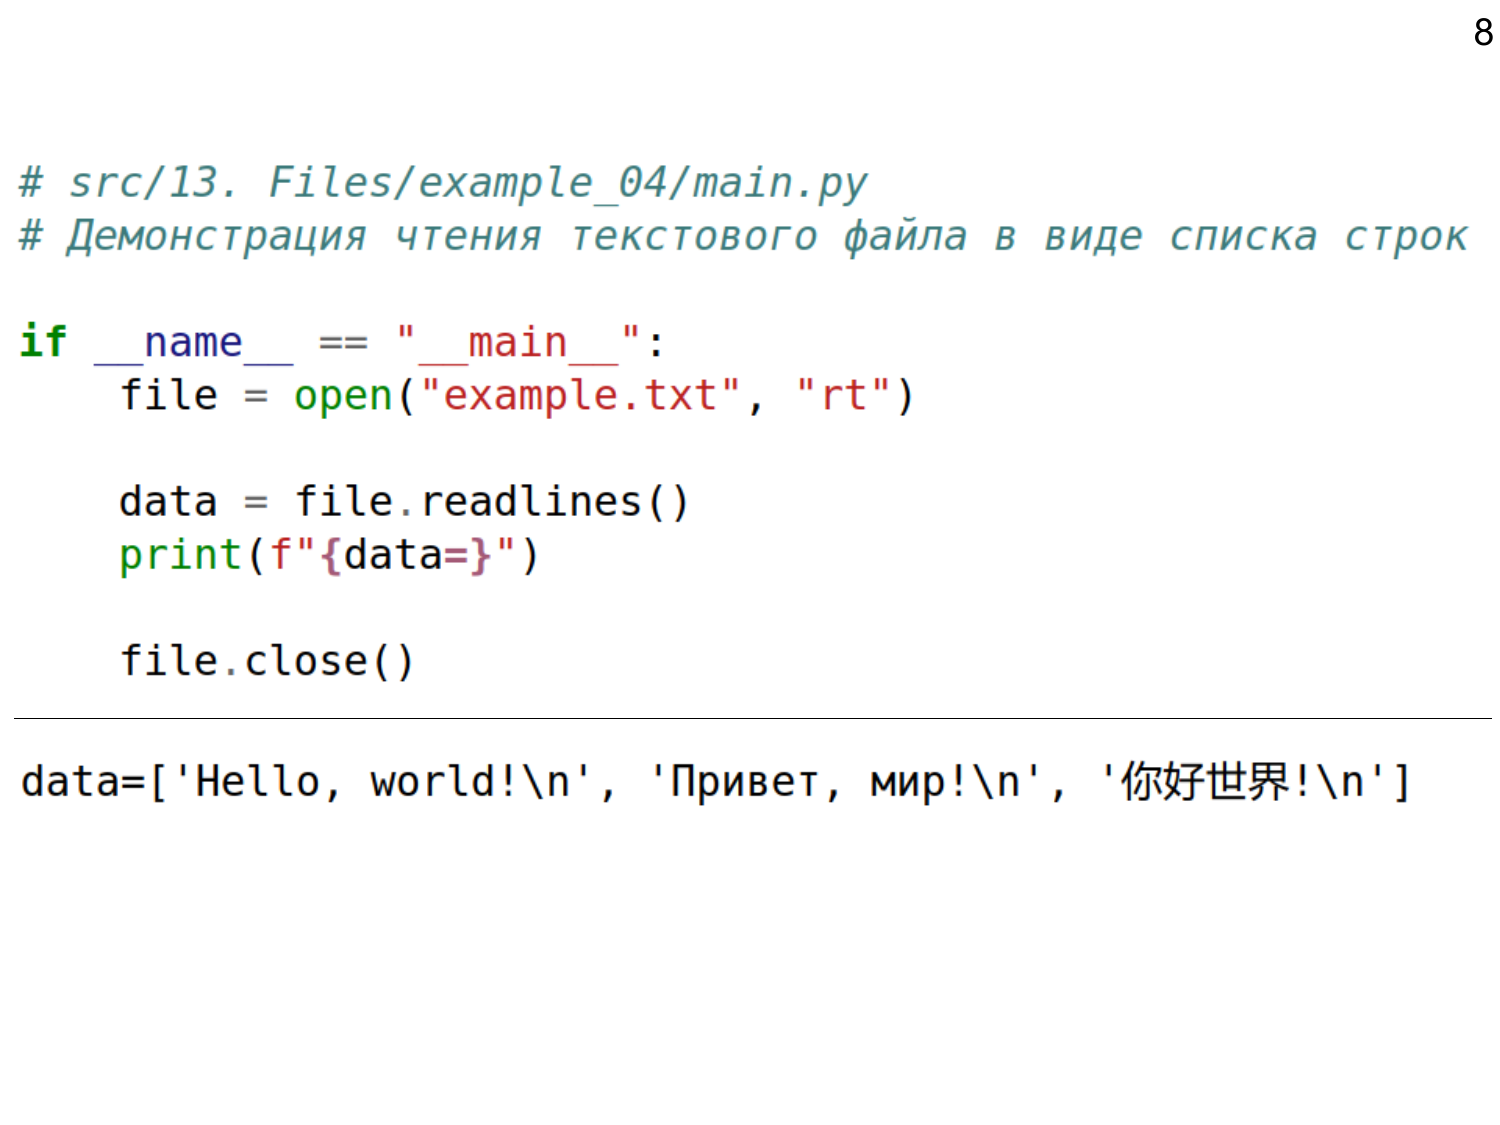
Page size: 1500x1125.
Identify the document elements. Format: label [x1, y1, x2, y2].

picture [8, 147, 1485, 691]
picture [7, 747, 1422, 812]
